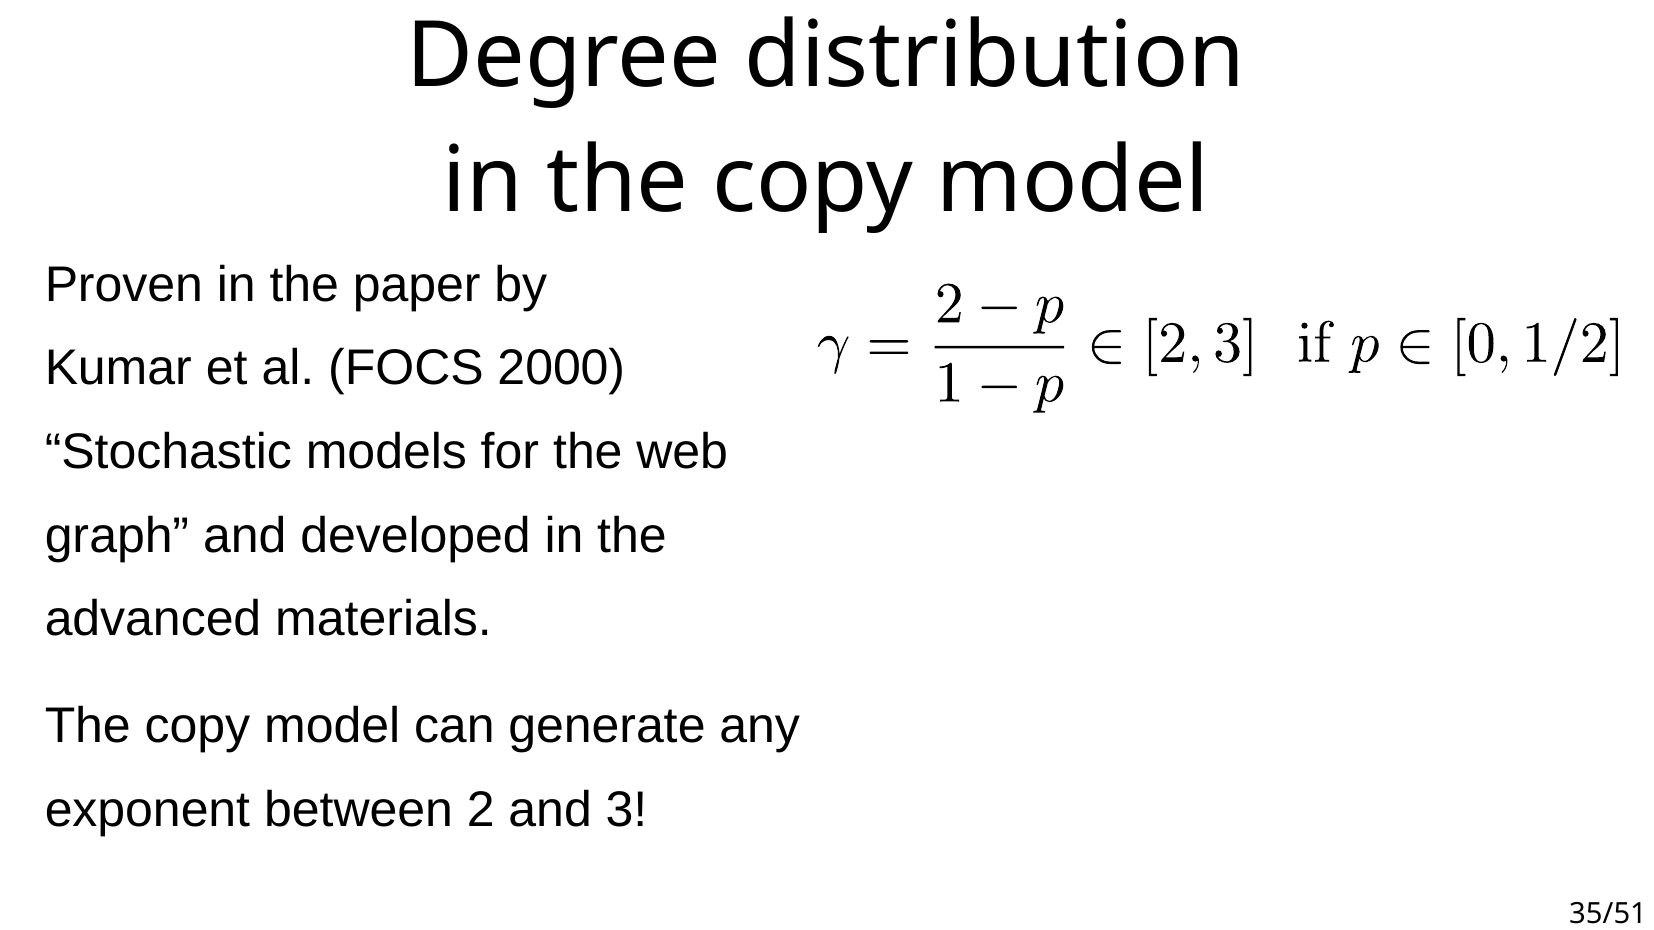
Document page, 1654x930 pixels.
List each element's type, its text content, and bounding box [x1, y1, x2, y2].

text_box Proven in the paper byKumar et al. (FOCS 2000) “Stochastic models for the web graph” and developed in the advanced materials. The copy model can generate any exponent between 2 and 3! [30, 220, 841, 845]
title Degree distribution in the copy model [82, 0, 1571, 243]
text_box [841, 283, 1625, 413]
